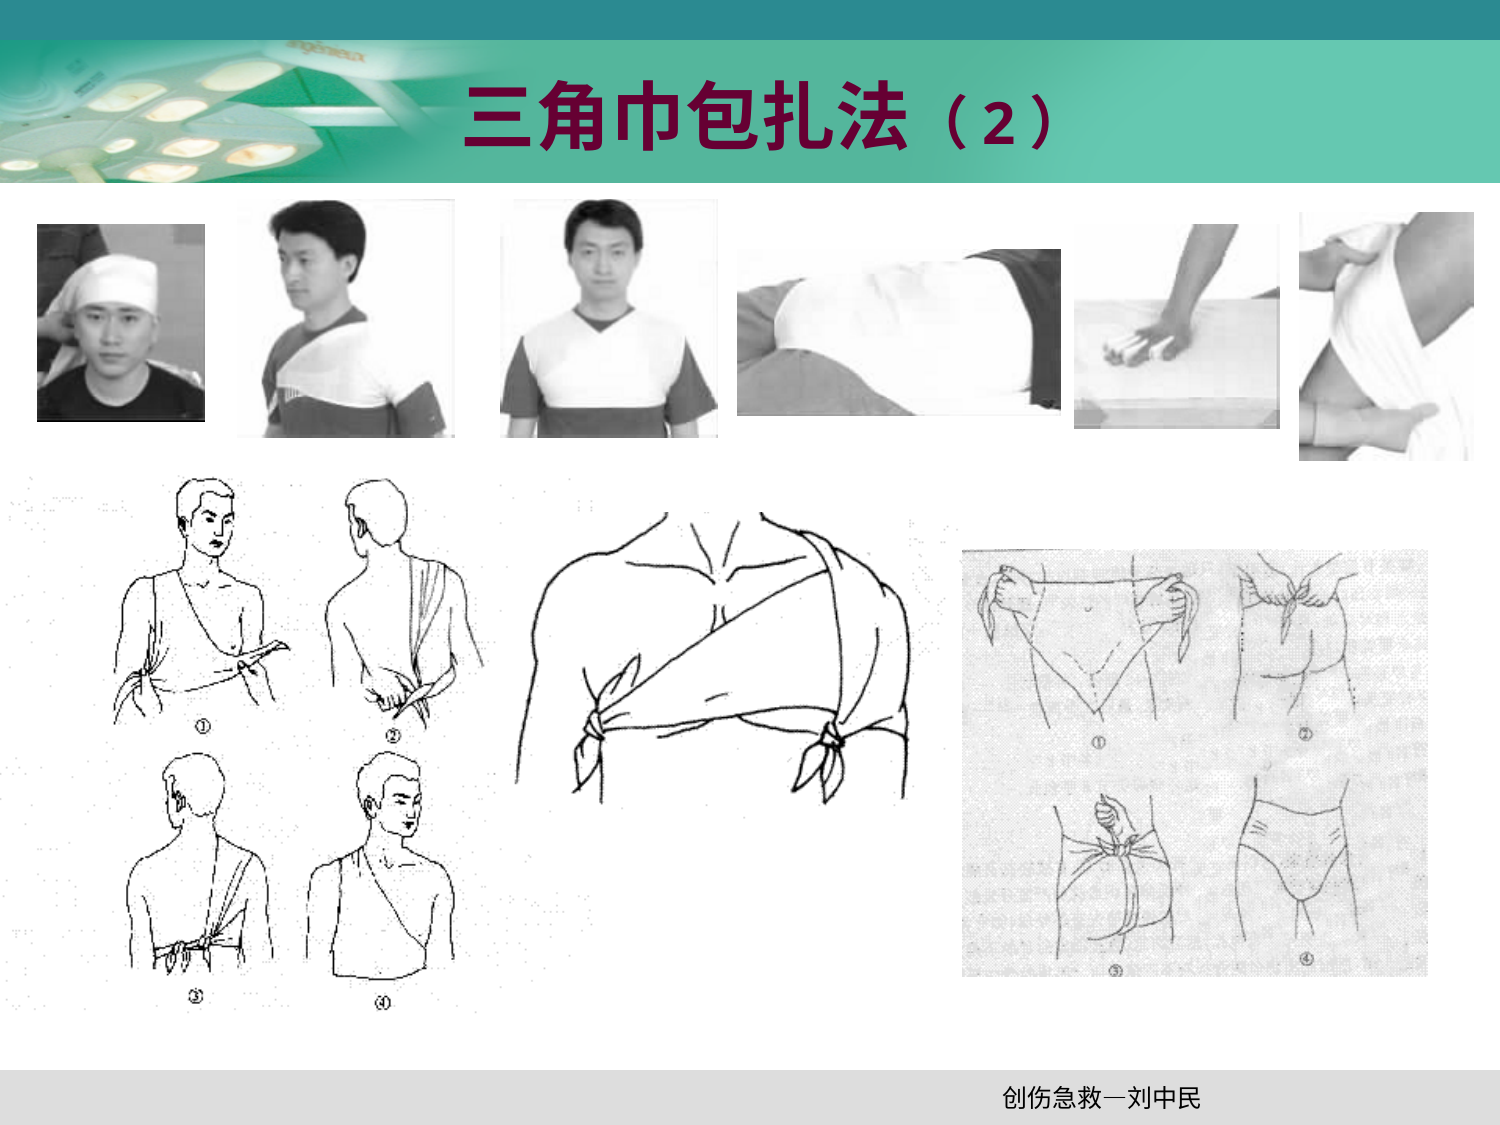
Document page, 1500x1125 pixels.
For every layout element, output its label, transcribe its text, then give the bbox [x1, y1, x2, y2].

picture [500, 200, 718, 438]
picture [37, 224, 205, 422]
picture [0, 474, 980, 1018]
picture [1299, 212, 1474, 461]
title 三角巾包扎法（2） [87, 62, 1461, 155]
picture [237, 200, 455, 438]
picture [737, 249, 1061, 416]
chart [962, 549, 1428, 977]
picture [1074, 224, 1280, 429]
text_box 创伤急救—刘中民 [987, 1074, 1463, 1125]
